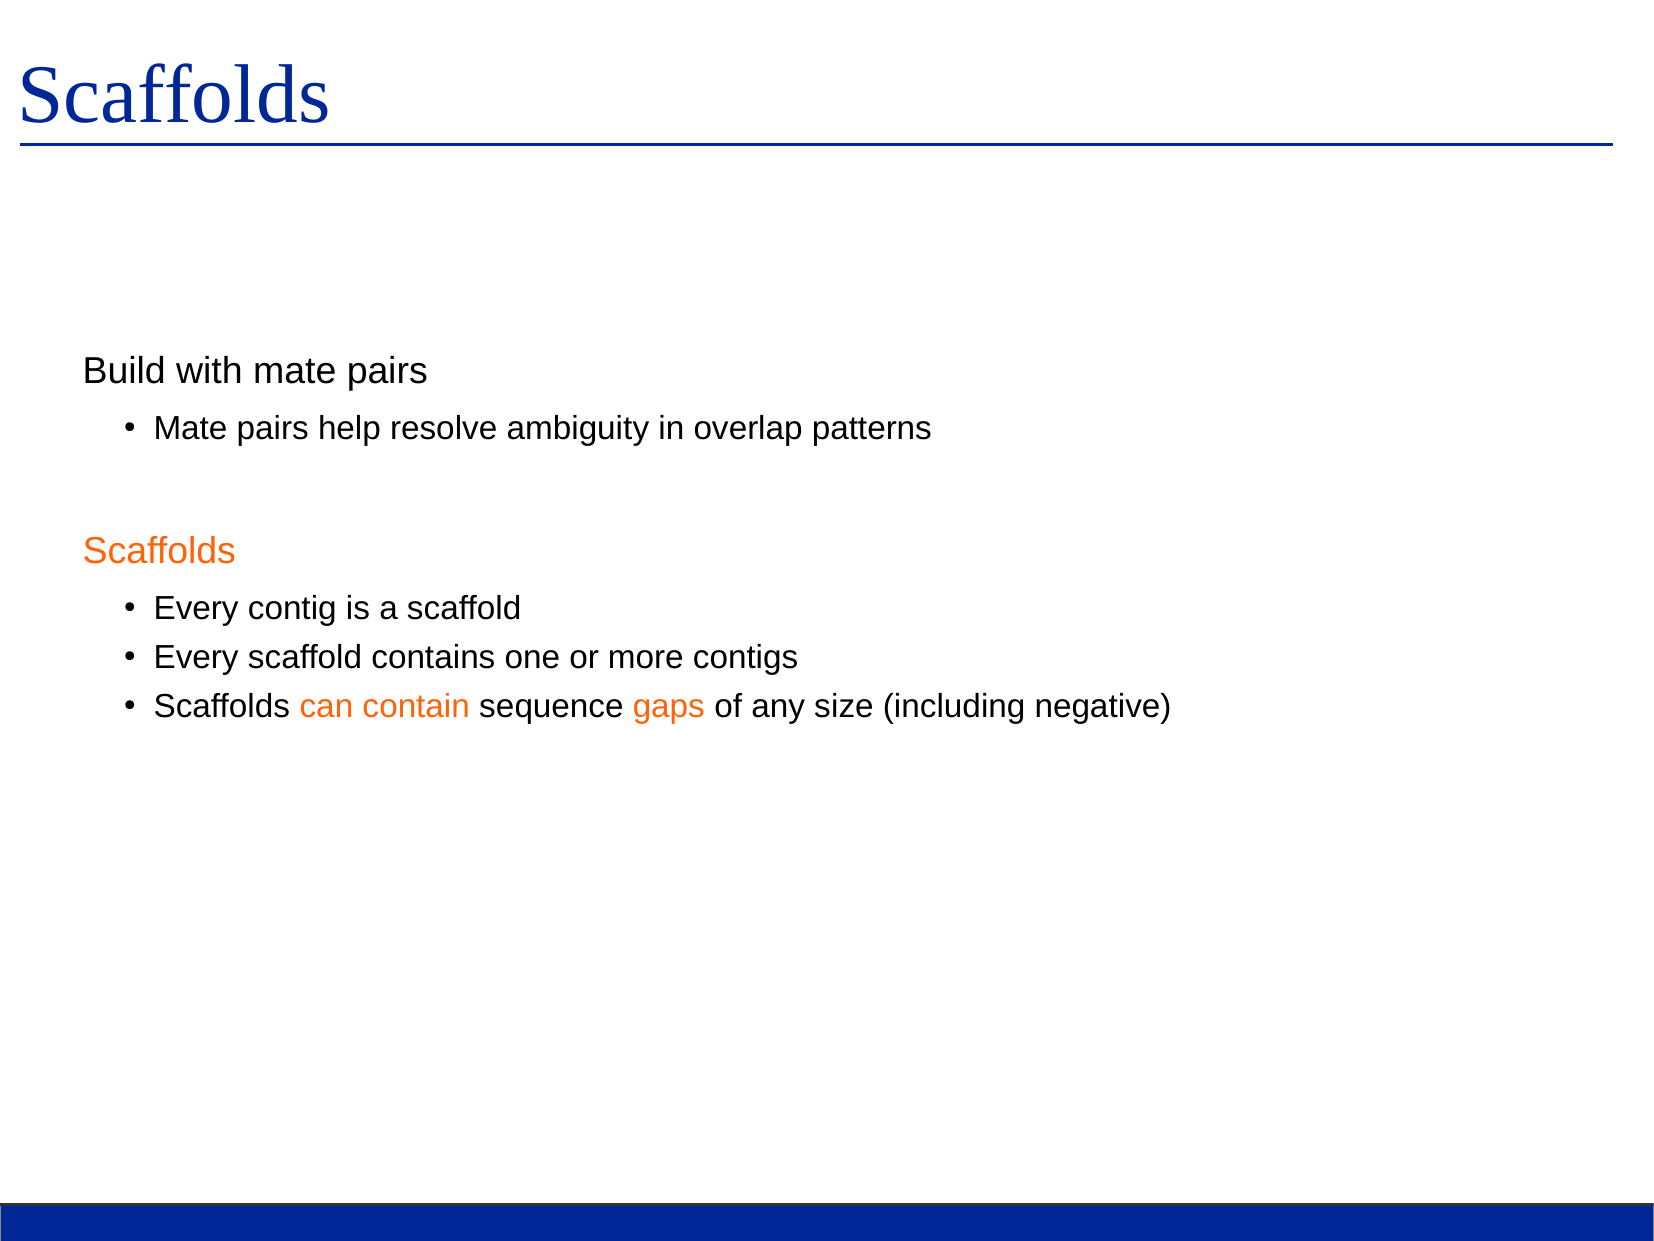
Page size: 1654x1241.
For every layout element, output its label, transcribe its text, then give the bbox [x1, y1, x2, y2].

title Scaffolds [17, 0, 1589, 198]
list Build with mate pairs Mate pairs help resolve ambiguity in overlap patterns Scaffolds Every contig is a scaffold Every scaffold contains one or more contigs Scaffolds can contain sequence gaps of any size (including negative) [82, 290, 1571, 1109]
